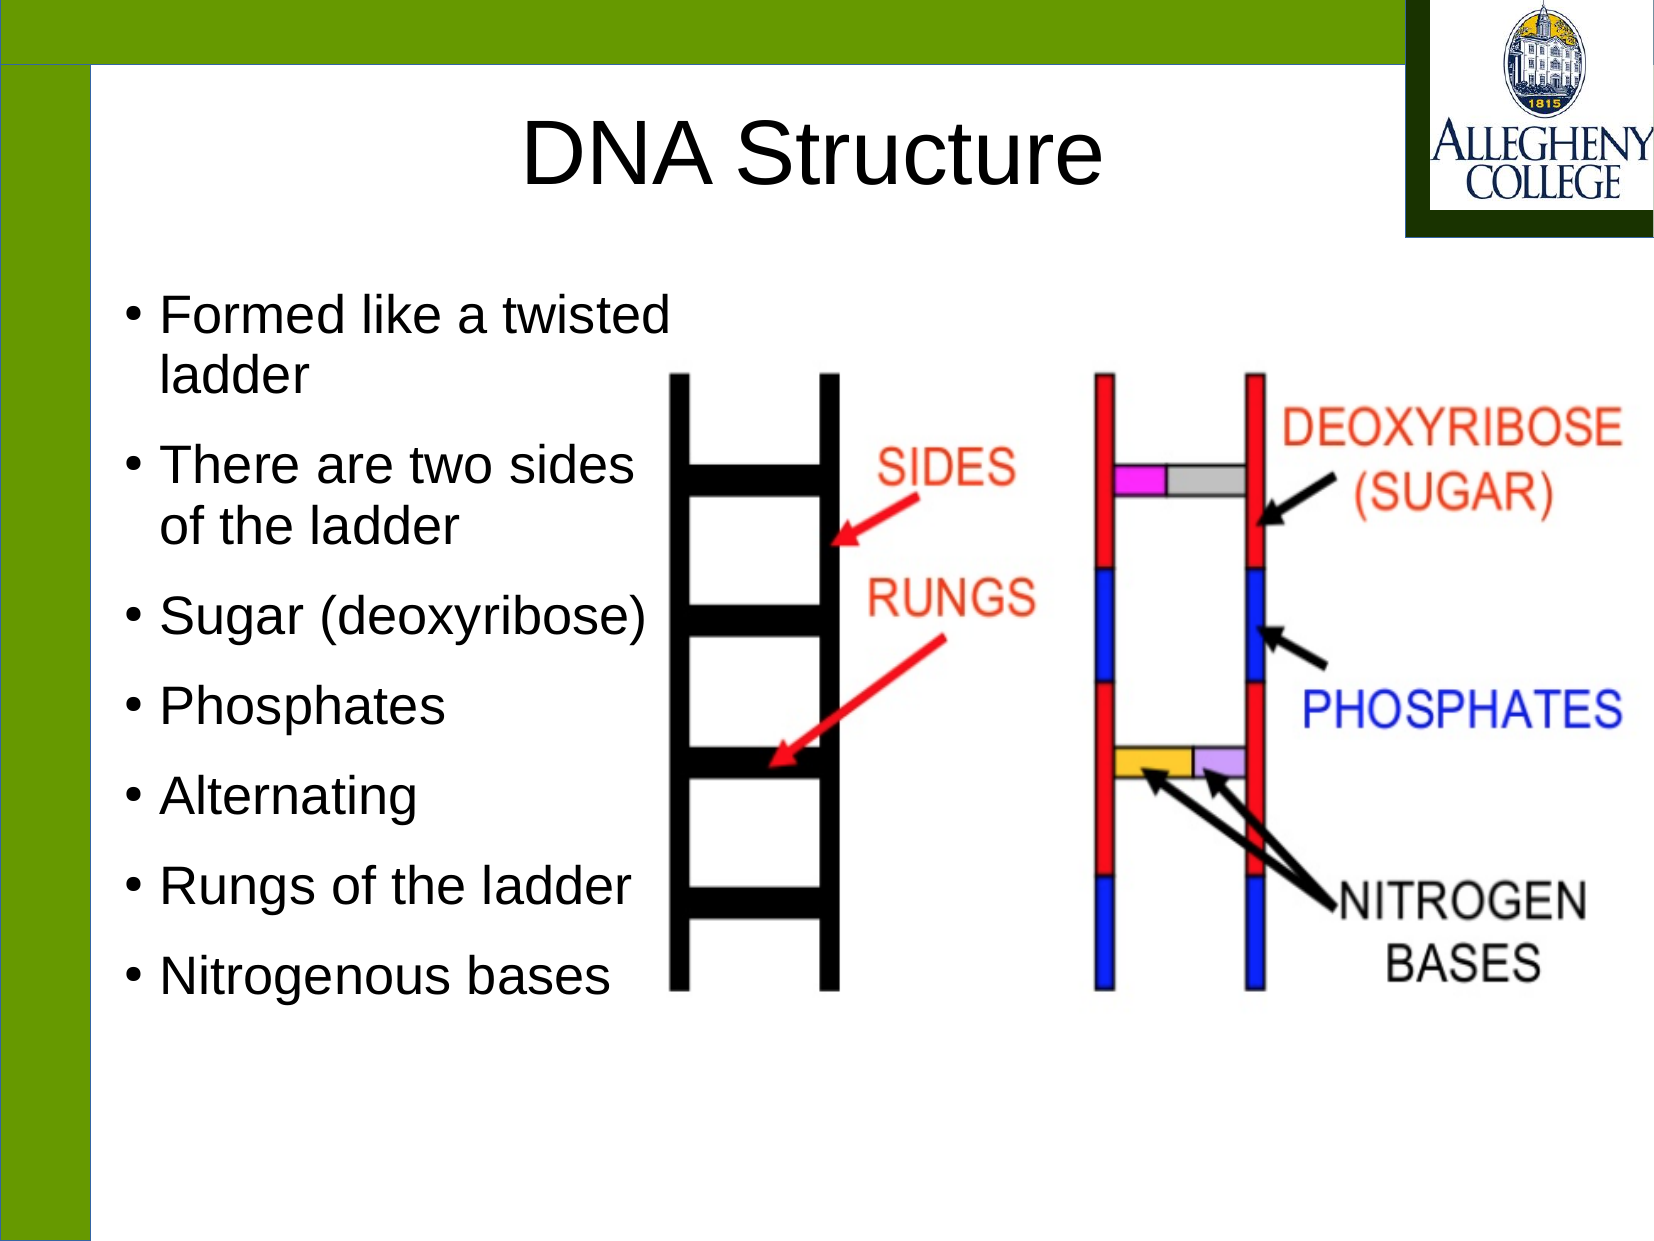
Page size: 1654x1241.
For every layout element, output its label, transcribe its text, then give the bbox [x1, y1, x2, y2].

title DNA Structure [112, 65, 1515, 257]
picture [1430, 0, 1654, 210]
list Formed like a twisted ladder There are two sides of the ladder Sugar (deoxyribose) Phosphates Alternating Rungs of the ladder Nitrogenous bases [124, 284, 676, 1110]
picture [627, 238, 1654, 1241]
text_box [0, 0, 1654, 1241]
